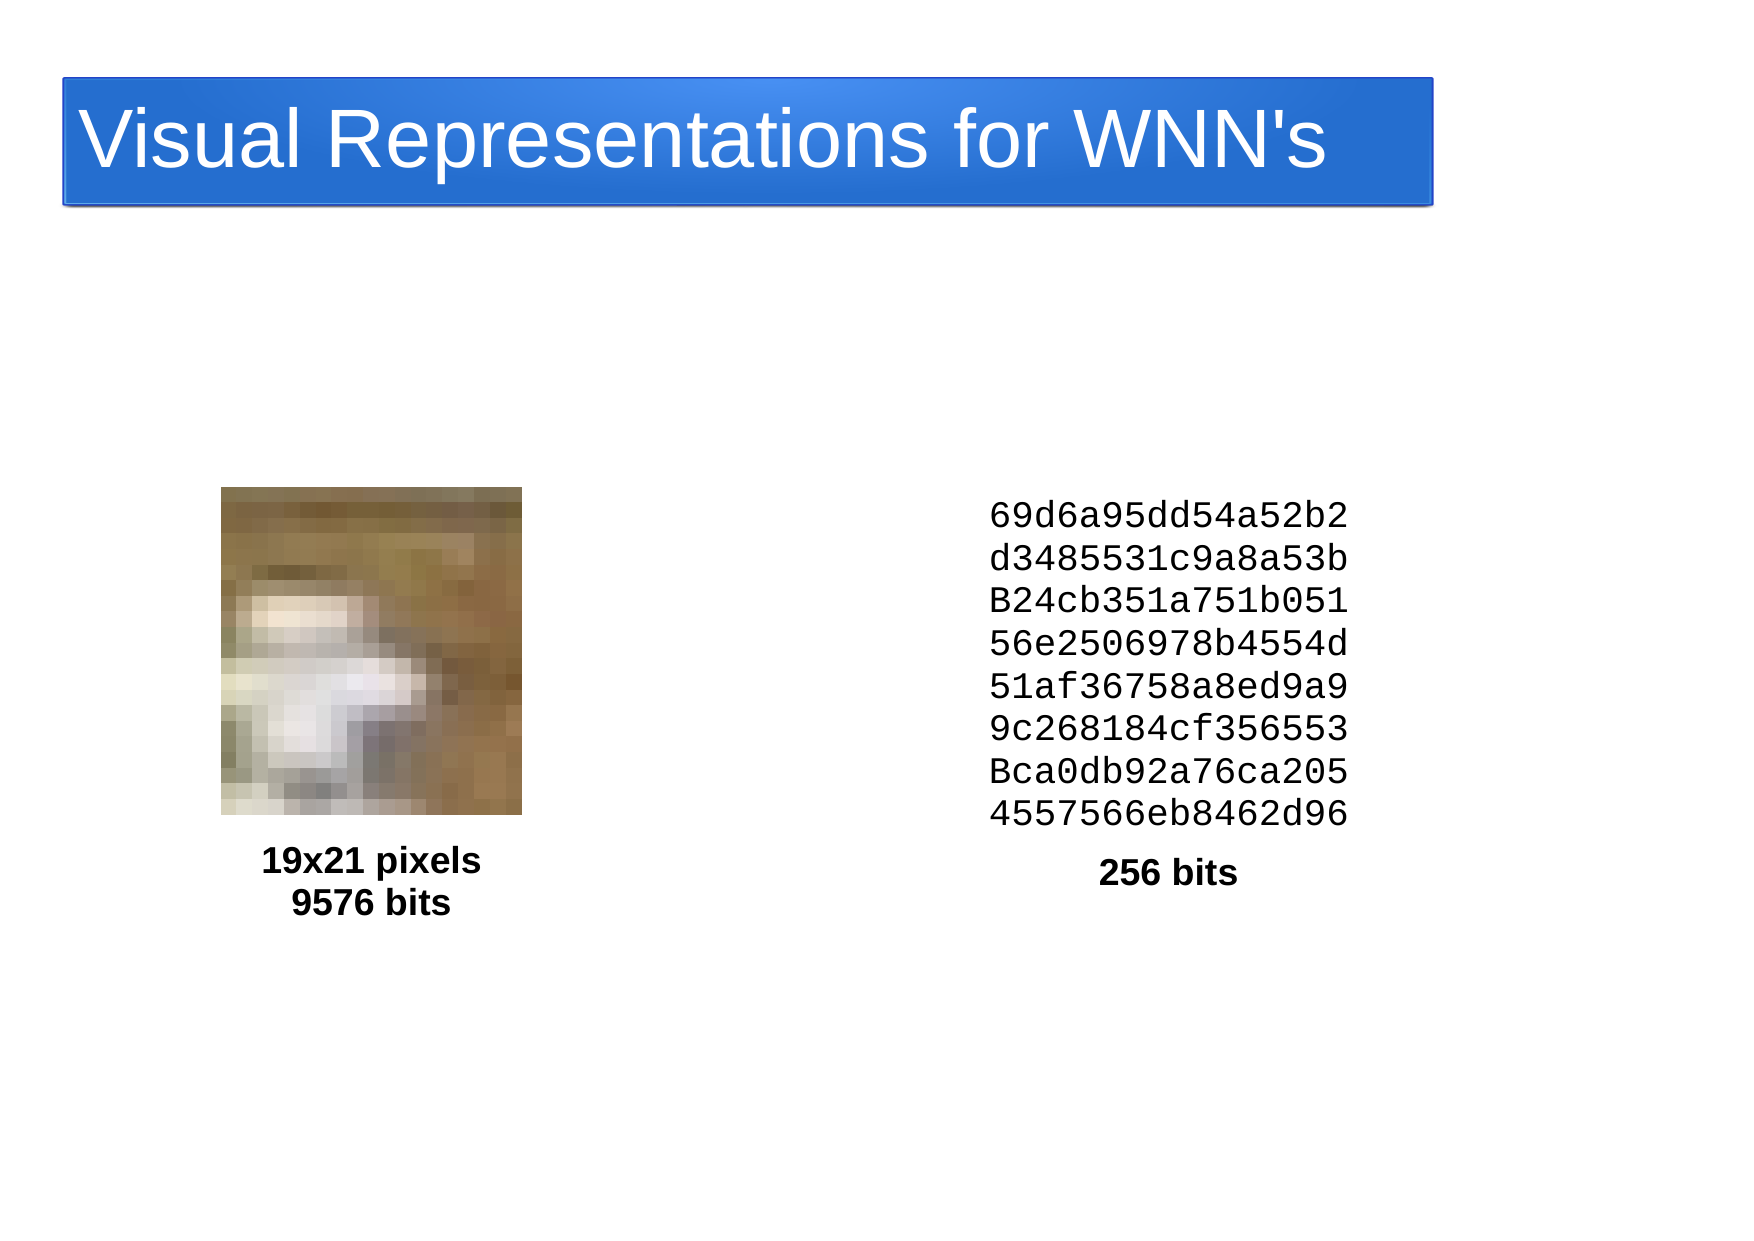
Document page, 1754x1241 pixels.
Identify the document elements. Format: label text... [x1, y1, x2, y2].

text_box 256 bits [979, 844, 1358, 901]
picture [221, 487, 522, 815]
text_box 19x21 pixels 9576 bits [182, 832, 561, 931]
picture [58, 77, 1439, 209]
title Visual Representations for WNN's [78, 80, 1429, 198]
text_box 69d6a95dd54a52b2 d3485531c9a8a53b B24cb351a751b051 56e2506978b4554d 51af36758a8ed9a9 9c268184cf356553 Bca0db92a76ca205 4557566eb8462d96 [956, 483, 1382, 850]
